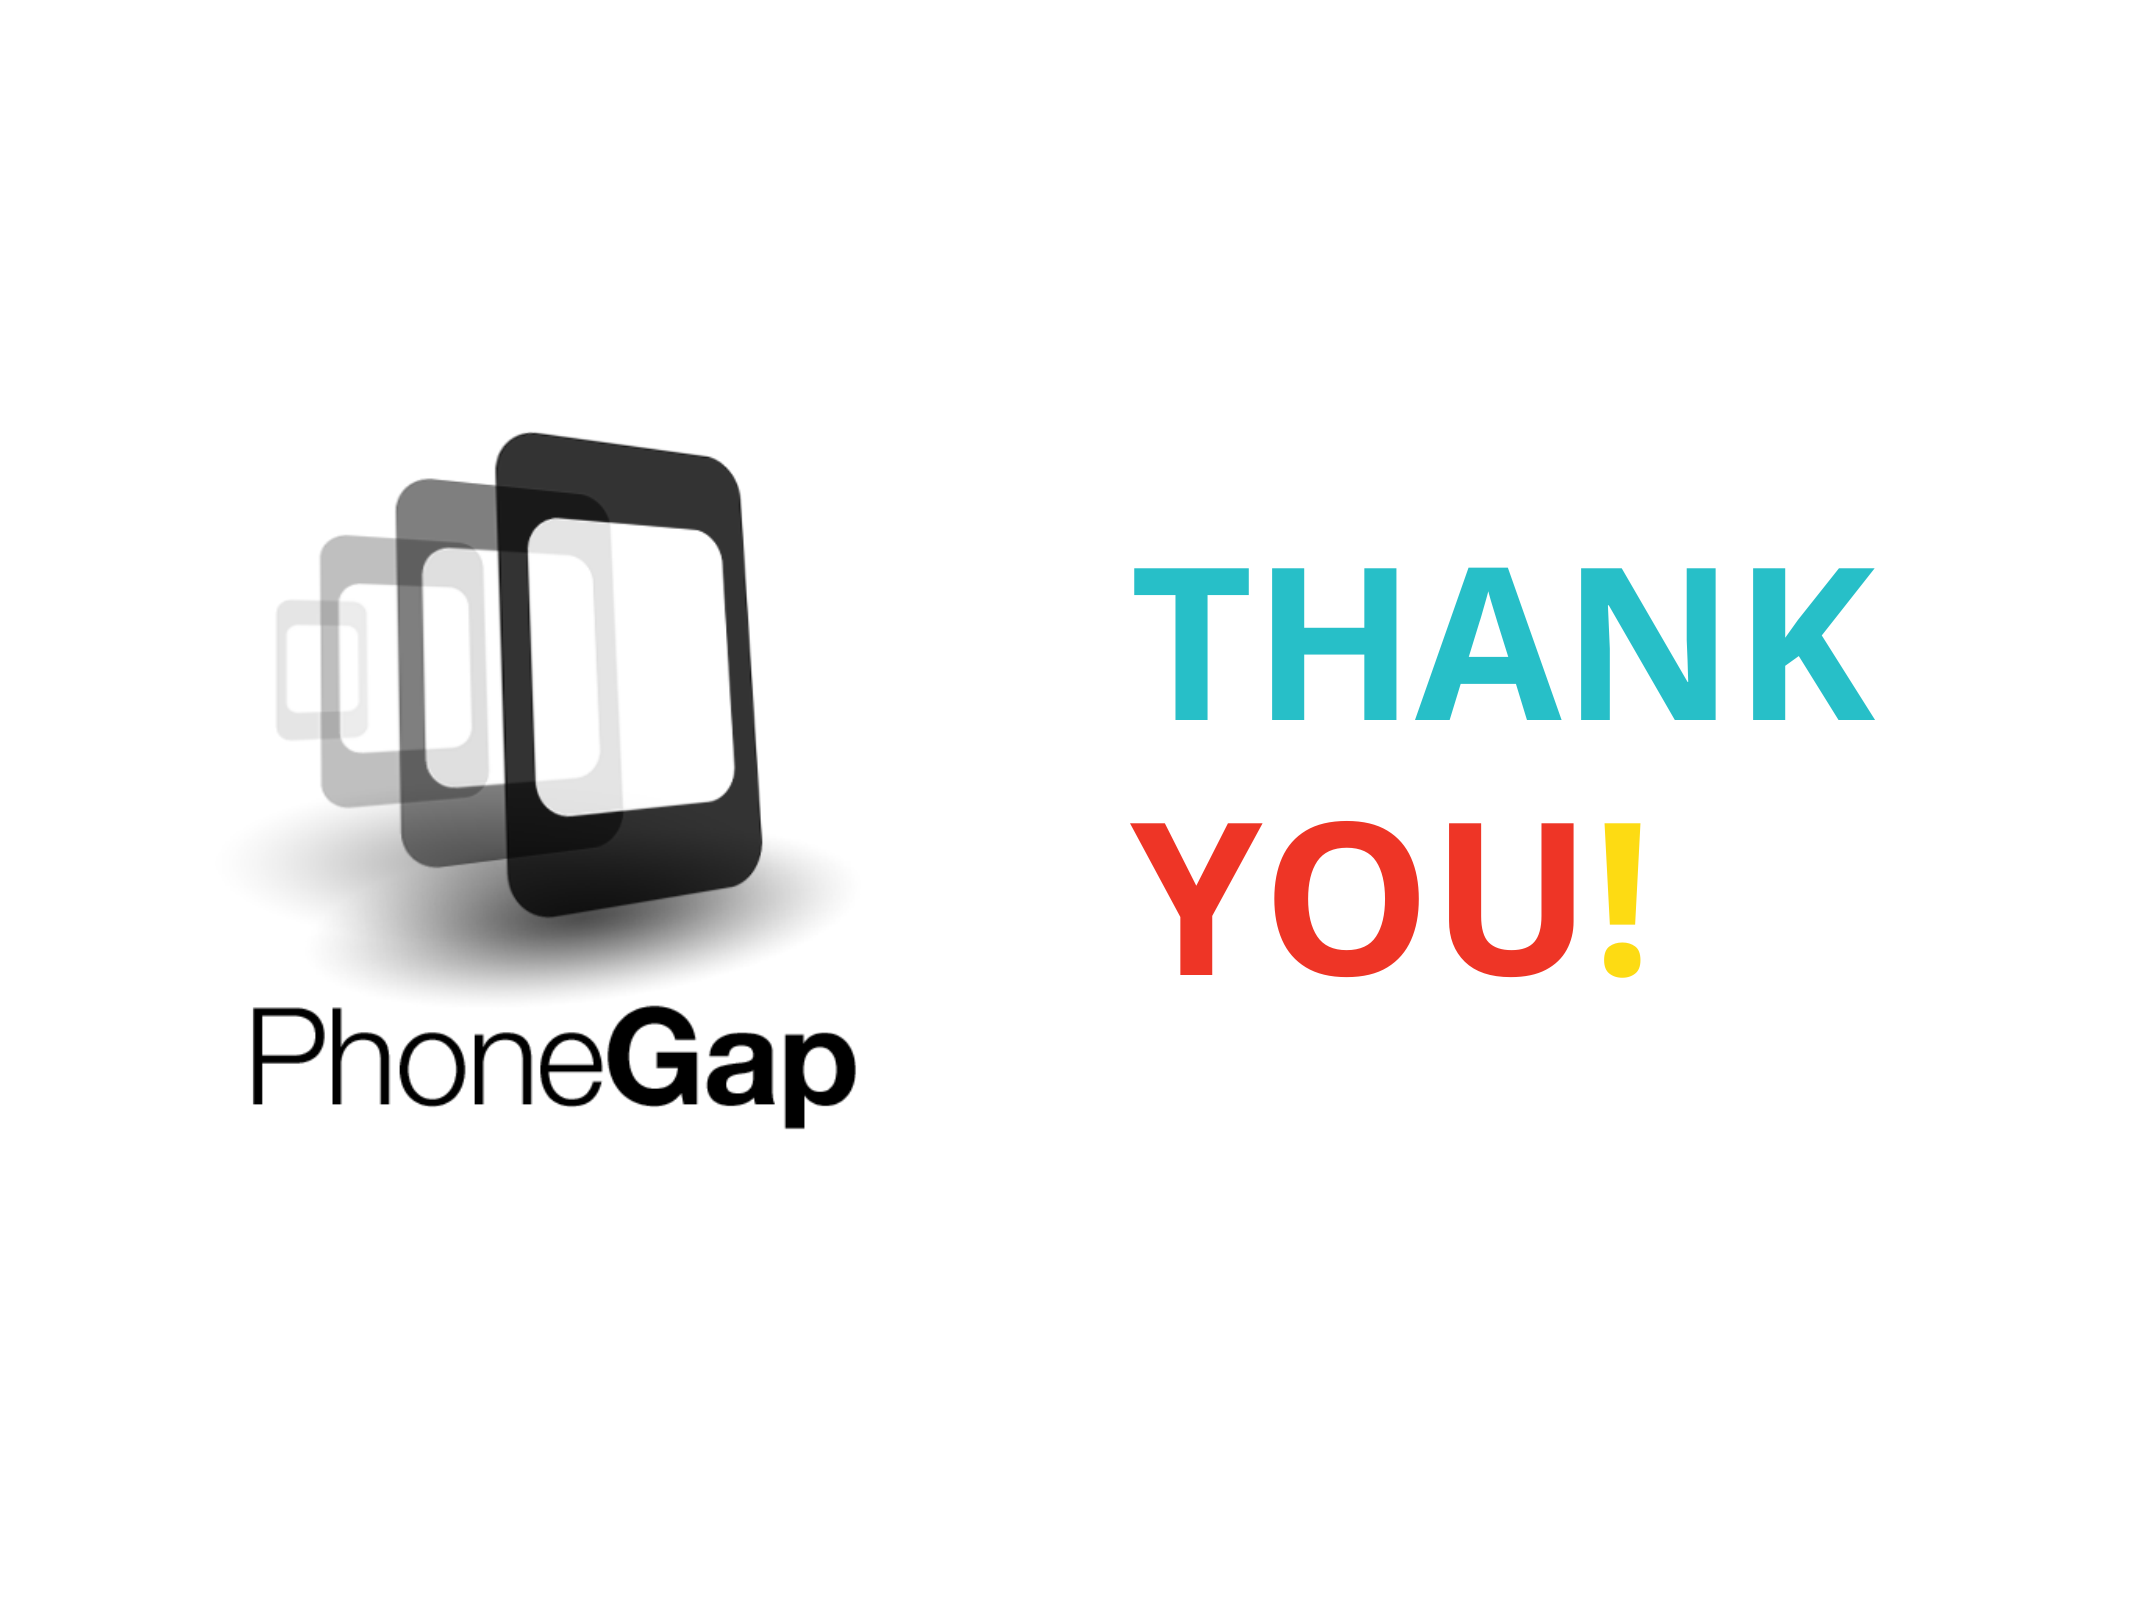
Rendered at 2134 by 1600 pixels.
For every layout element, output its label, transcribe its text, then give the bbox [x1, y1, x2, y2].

picture [150, 374, 950, 1175]
text_box THANK YOU! [1308, 848, 1385, 930]
text_box THANK YOU! [1120, 508, 2096, 930]
